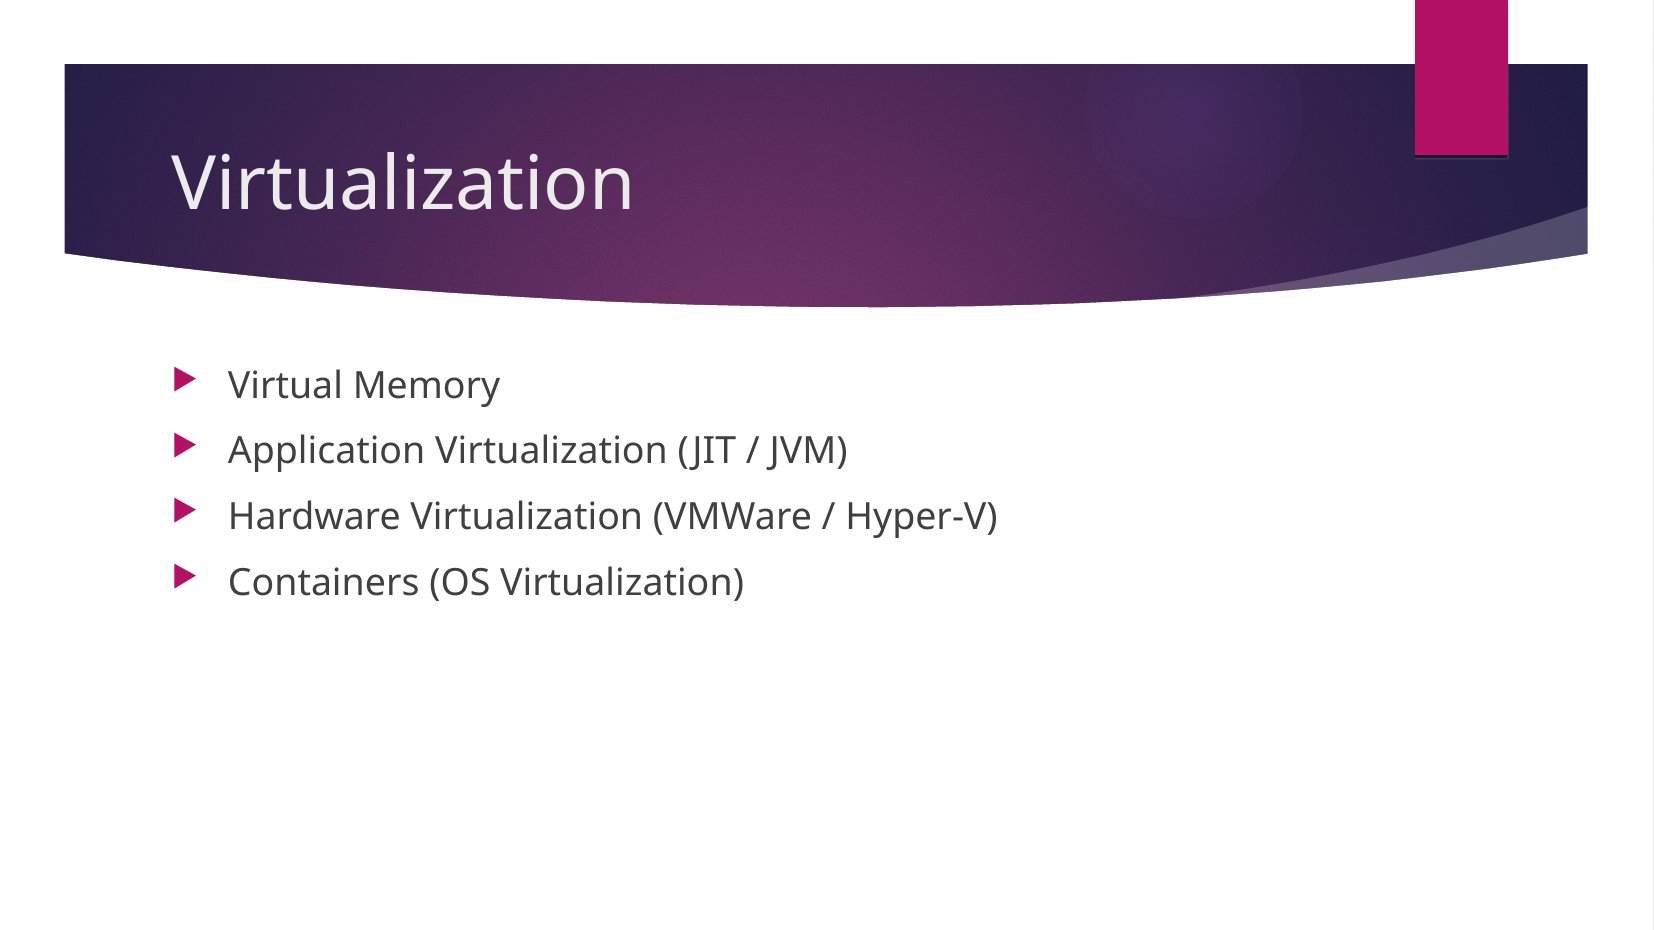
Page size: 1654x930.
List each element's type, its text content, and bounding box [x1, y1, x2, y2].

list Virtual Memory Application Virtualization (JIT / JVM) Hardware Virtualization (VMWare / Hyper-V) Containers (OS Virtualization) [156, 353, 1354, 817]
picture [65, 64, 1587, 307]
title Virtualization [156, 131, 1345, 228]
list Windows Server Guest OS [1213, 248, 1477, 296]
